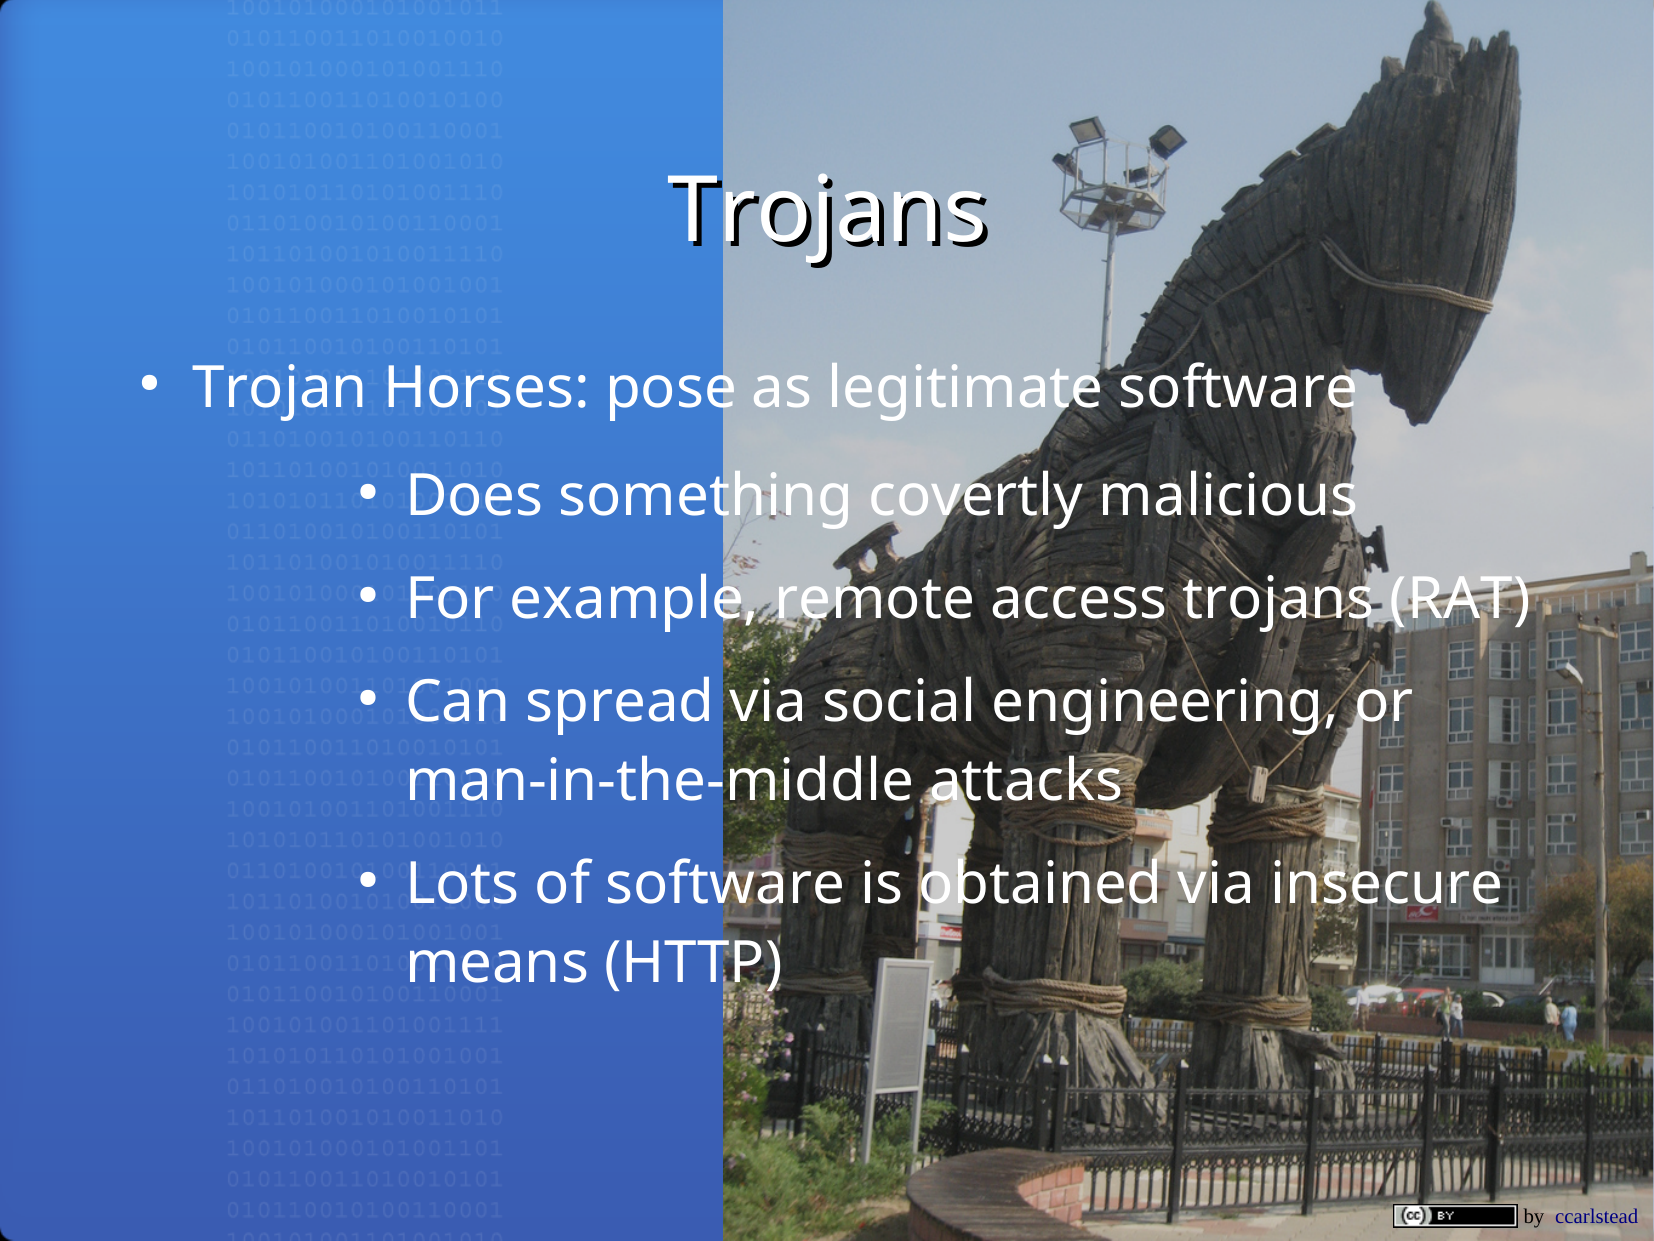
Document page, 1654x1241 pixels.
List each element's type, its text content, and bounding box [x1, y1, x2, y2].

picture [0, 0, 1654, 1241]
text_box by ccarlstead [1523, 1205, 1644, 1229]
title Trojans [121, 102, 1534, 310]
list Trojan Horses: pose as legitimate software Does something covertly malicious For example, remote access trojans (RAT) Can spread via social engineering, or man-in-the-middle attacks Lots of software is obtained via insecure means (HTTP) [121, 344, 1534, 1127]
